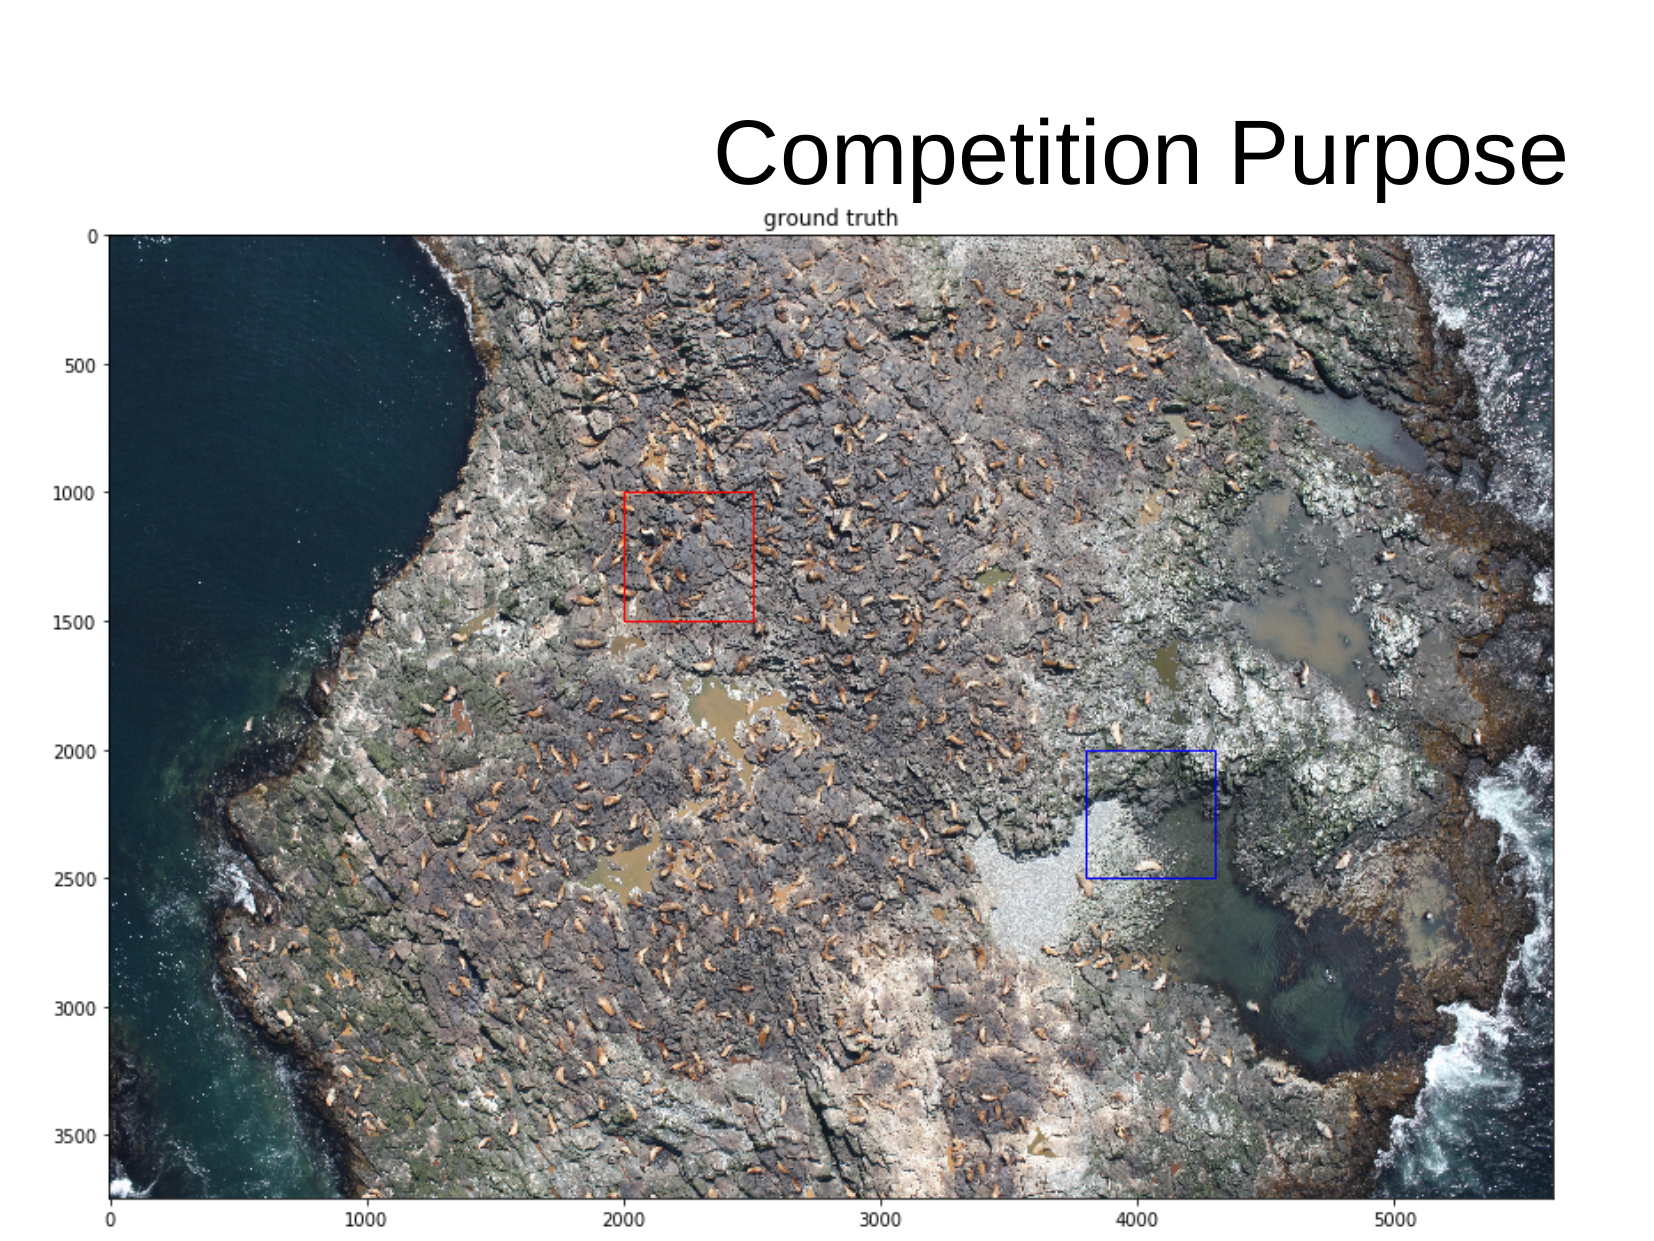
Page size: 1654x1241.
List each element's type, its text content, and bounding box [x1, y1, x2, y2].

title Competition Purpose [82, 49, 1571, 196]
picture [40, 196, 1571, 1241]
